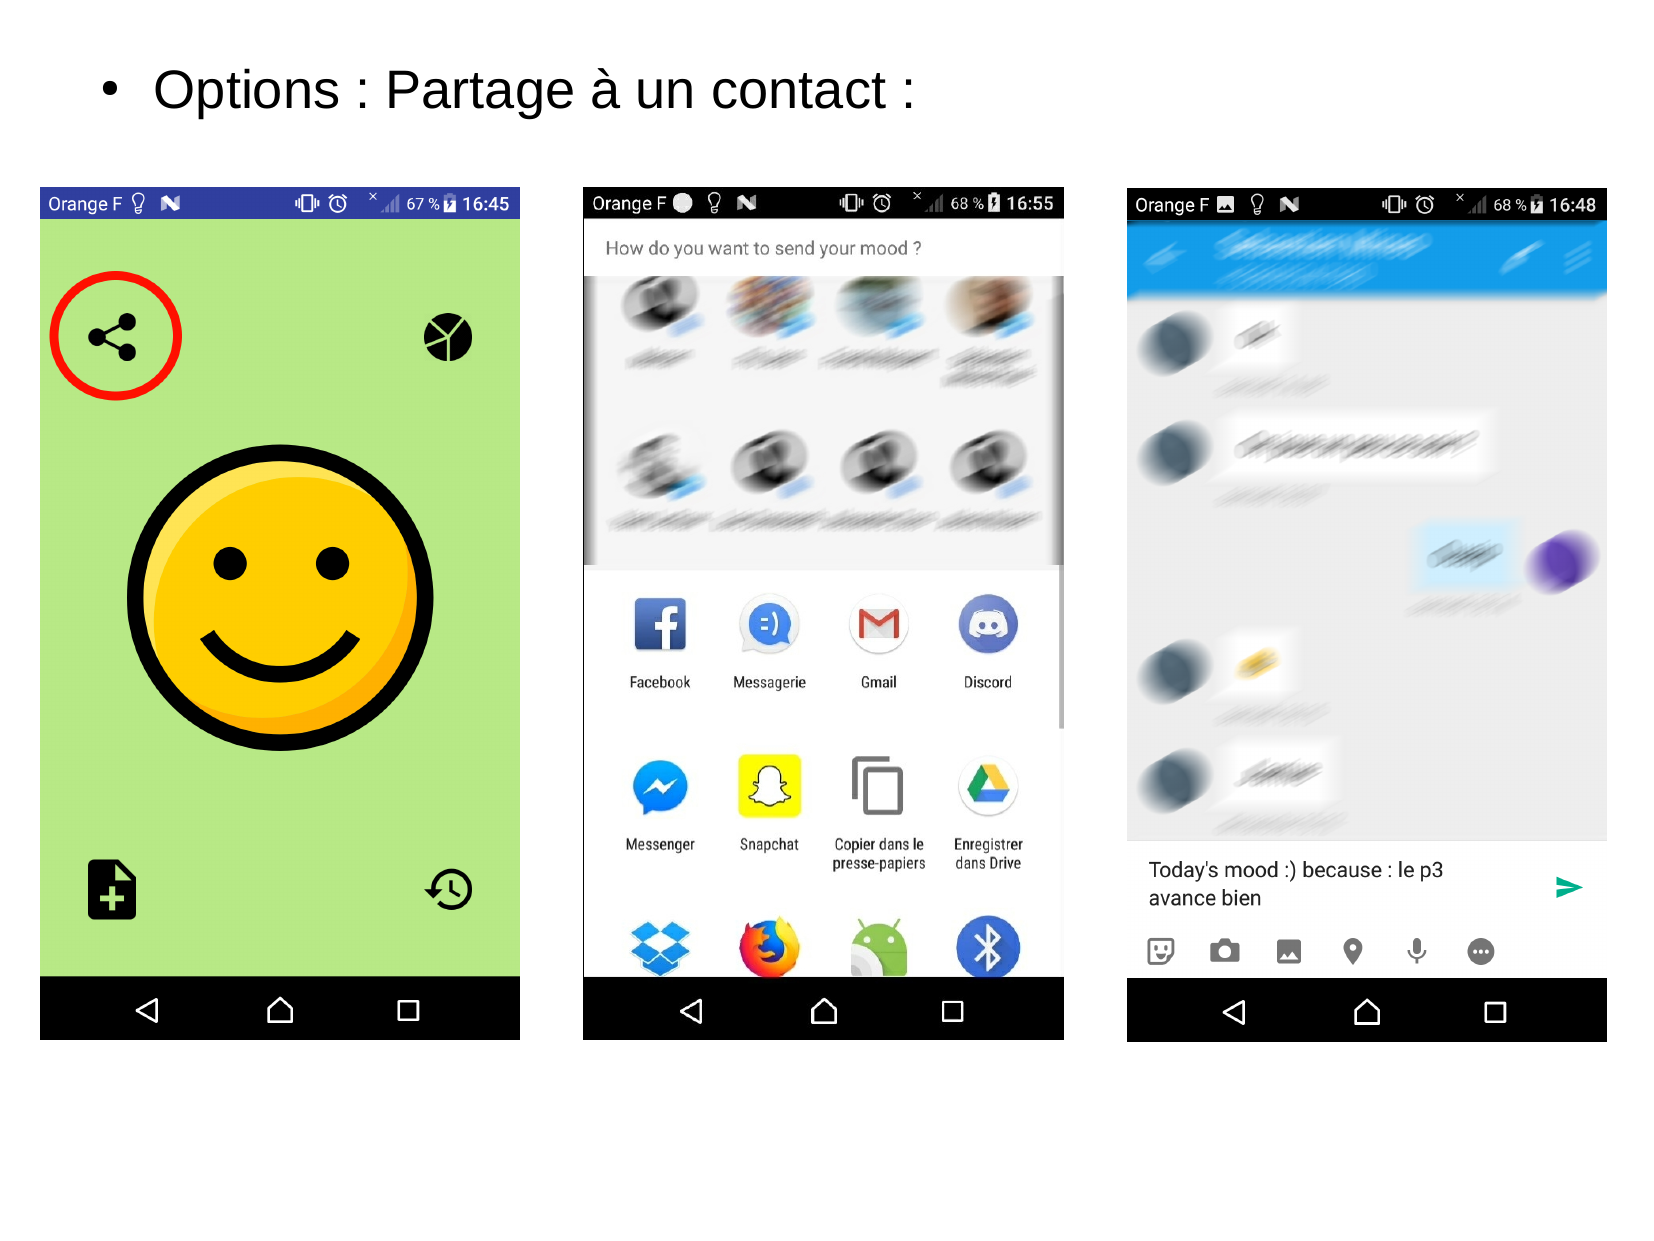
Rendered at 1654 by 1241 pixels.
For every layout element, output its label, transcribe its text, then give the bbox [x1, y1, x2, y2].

picture [1127, 188, 1607, 1042]
picture [583, 187, 1064, 1040]
list Options : Partage à un contact : [82, 59, 1571, 1182]
picture [40, 187, 520, 1040]
